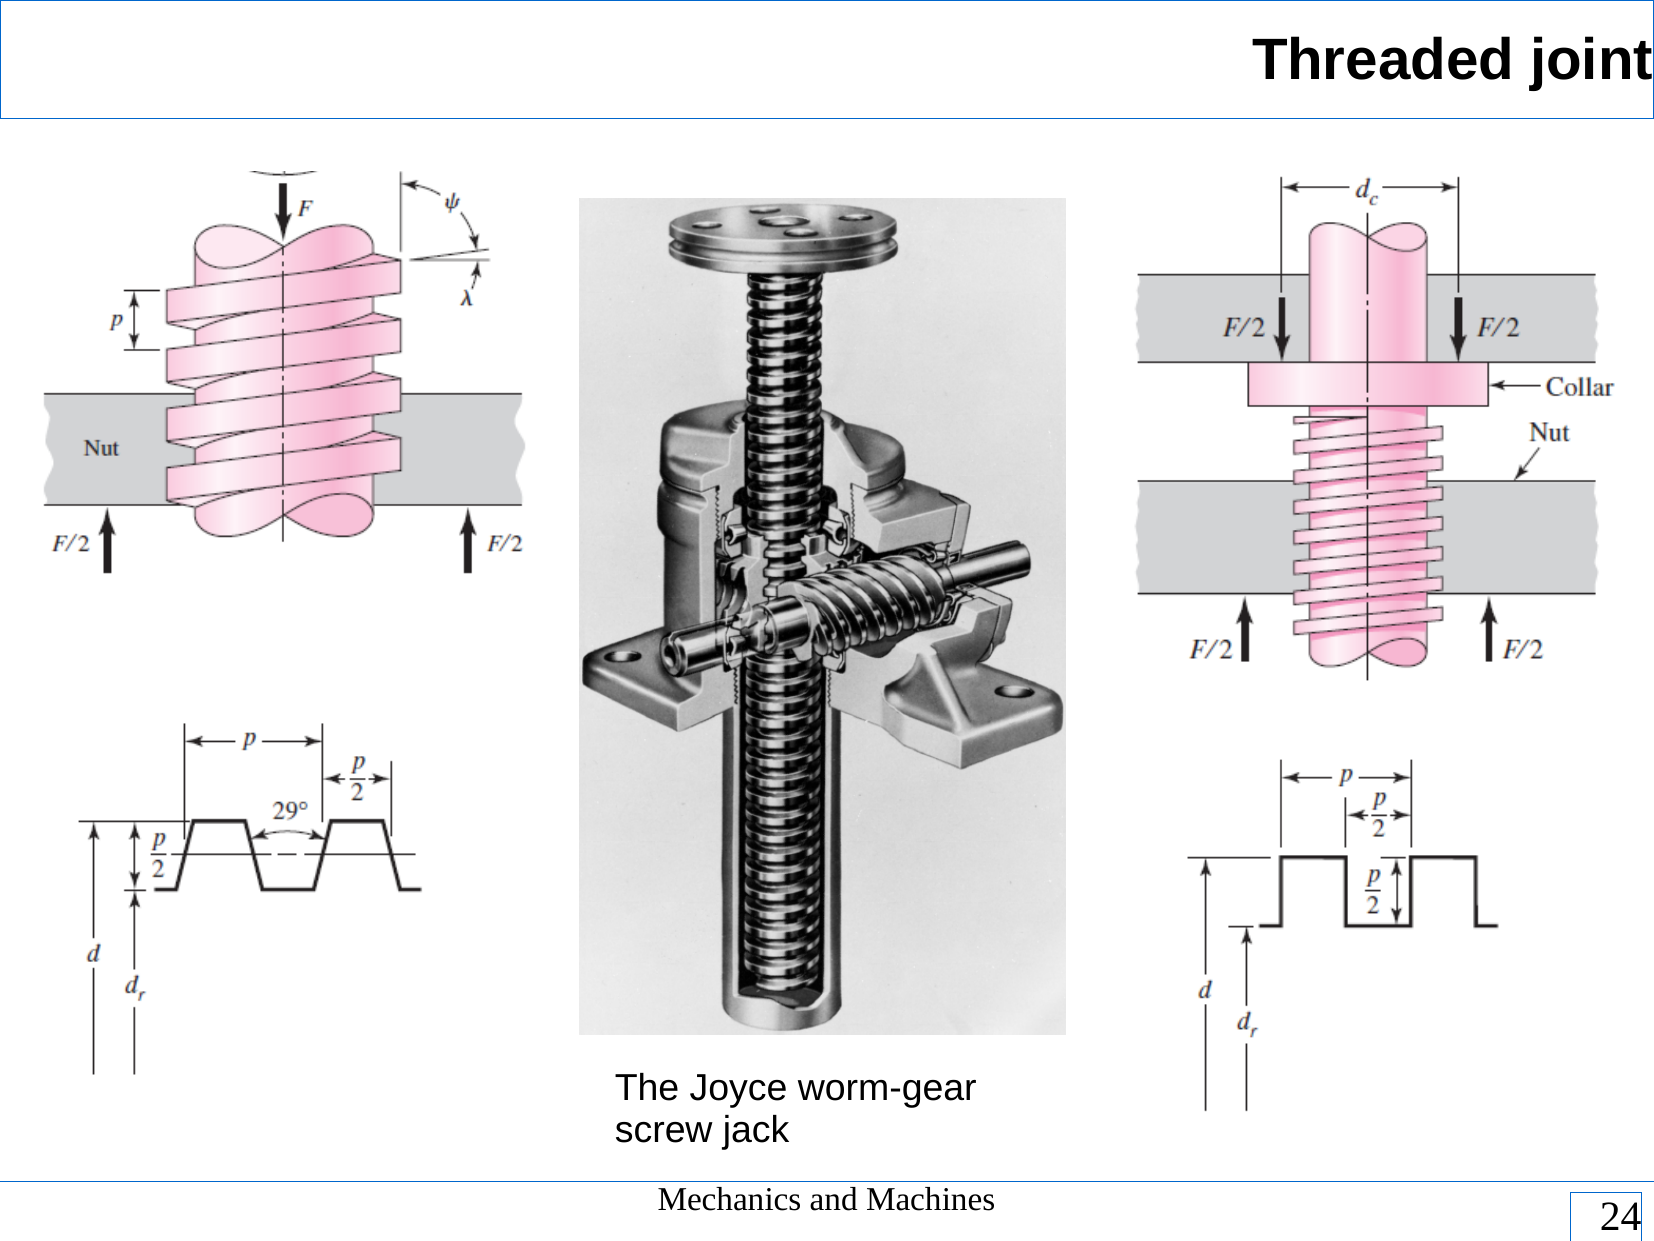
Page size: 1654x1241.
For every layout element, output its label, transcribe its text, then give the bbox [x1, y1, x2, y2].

picture [579, 198, 1066, 1036]
picture [1127, 171, 1621, 691]
text_box The Joyce worm-gear screw jack [600, 1059, 1051, 1159]
title Threaded joint [0, 0, 1654, 119]
picture [57, 719, 466, 1092]
picture [1169, 749, 1516, 1130]
picture [38, 171, 541, 601]
